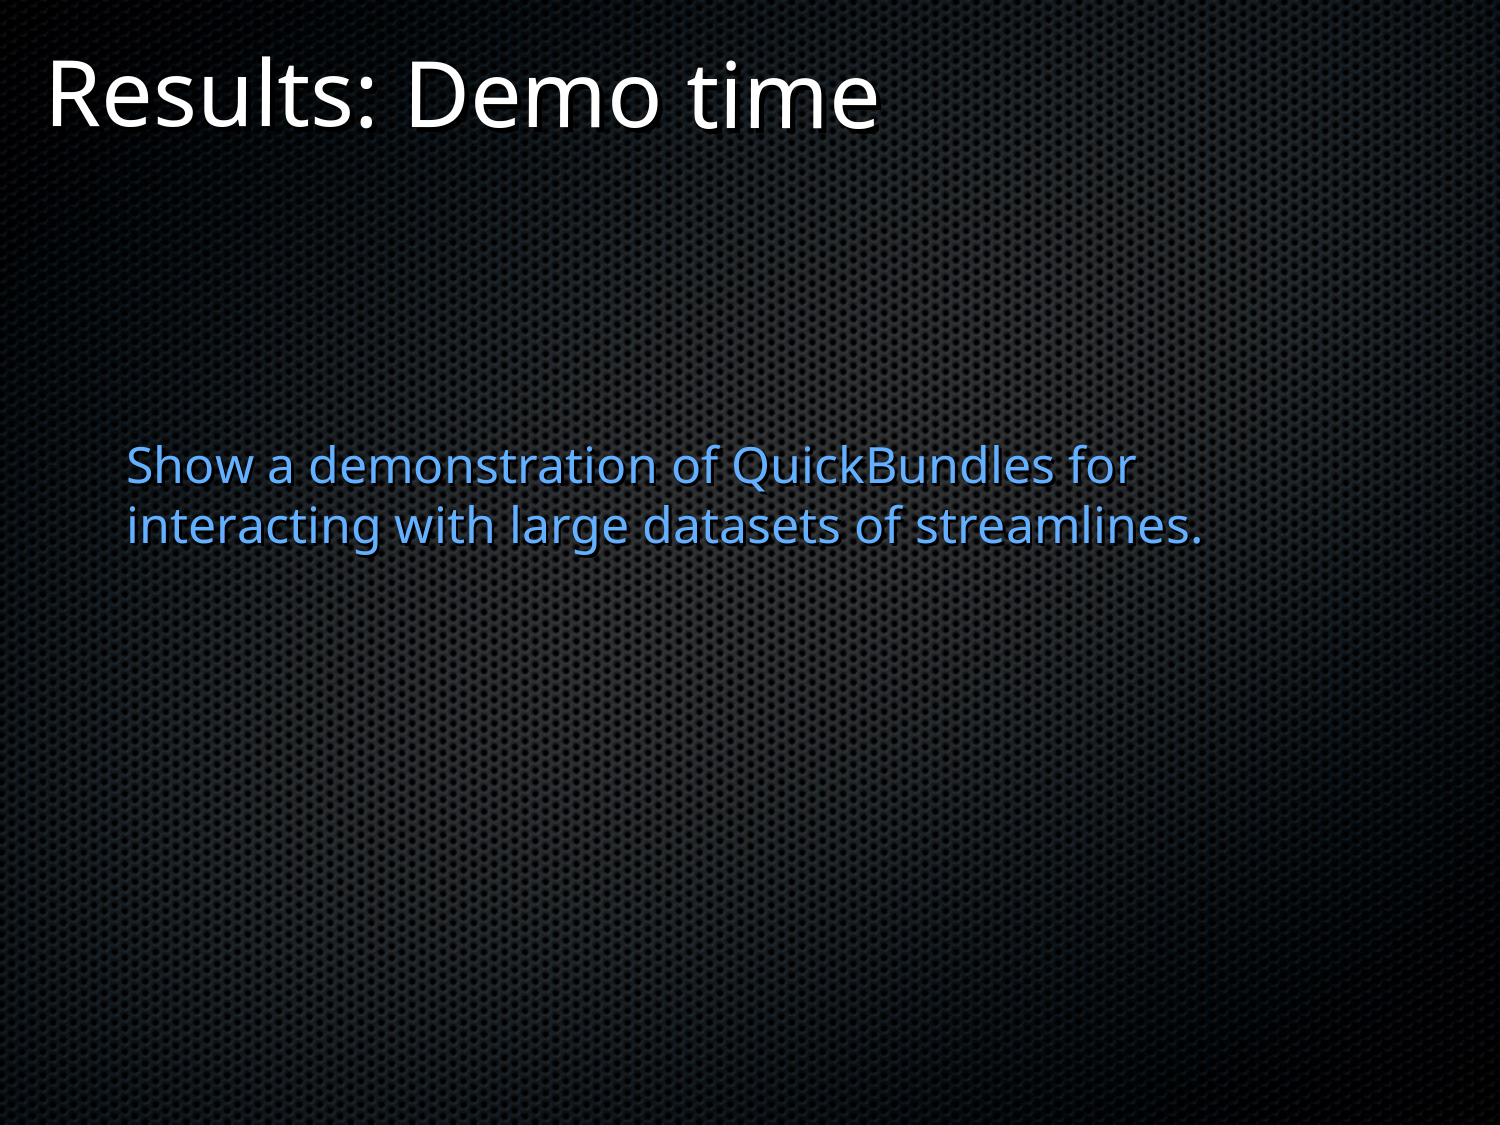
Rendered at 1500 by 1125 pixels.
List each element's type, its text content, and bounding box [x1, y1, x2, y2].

title Results: Demo time [36, 26, 1342, 158]
text_box Show a demonstration of QuickBundles for interacting with large datasets of streamlines. [118, 425, 1312, 697]
picture [0, 0, 1500, 1125]
